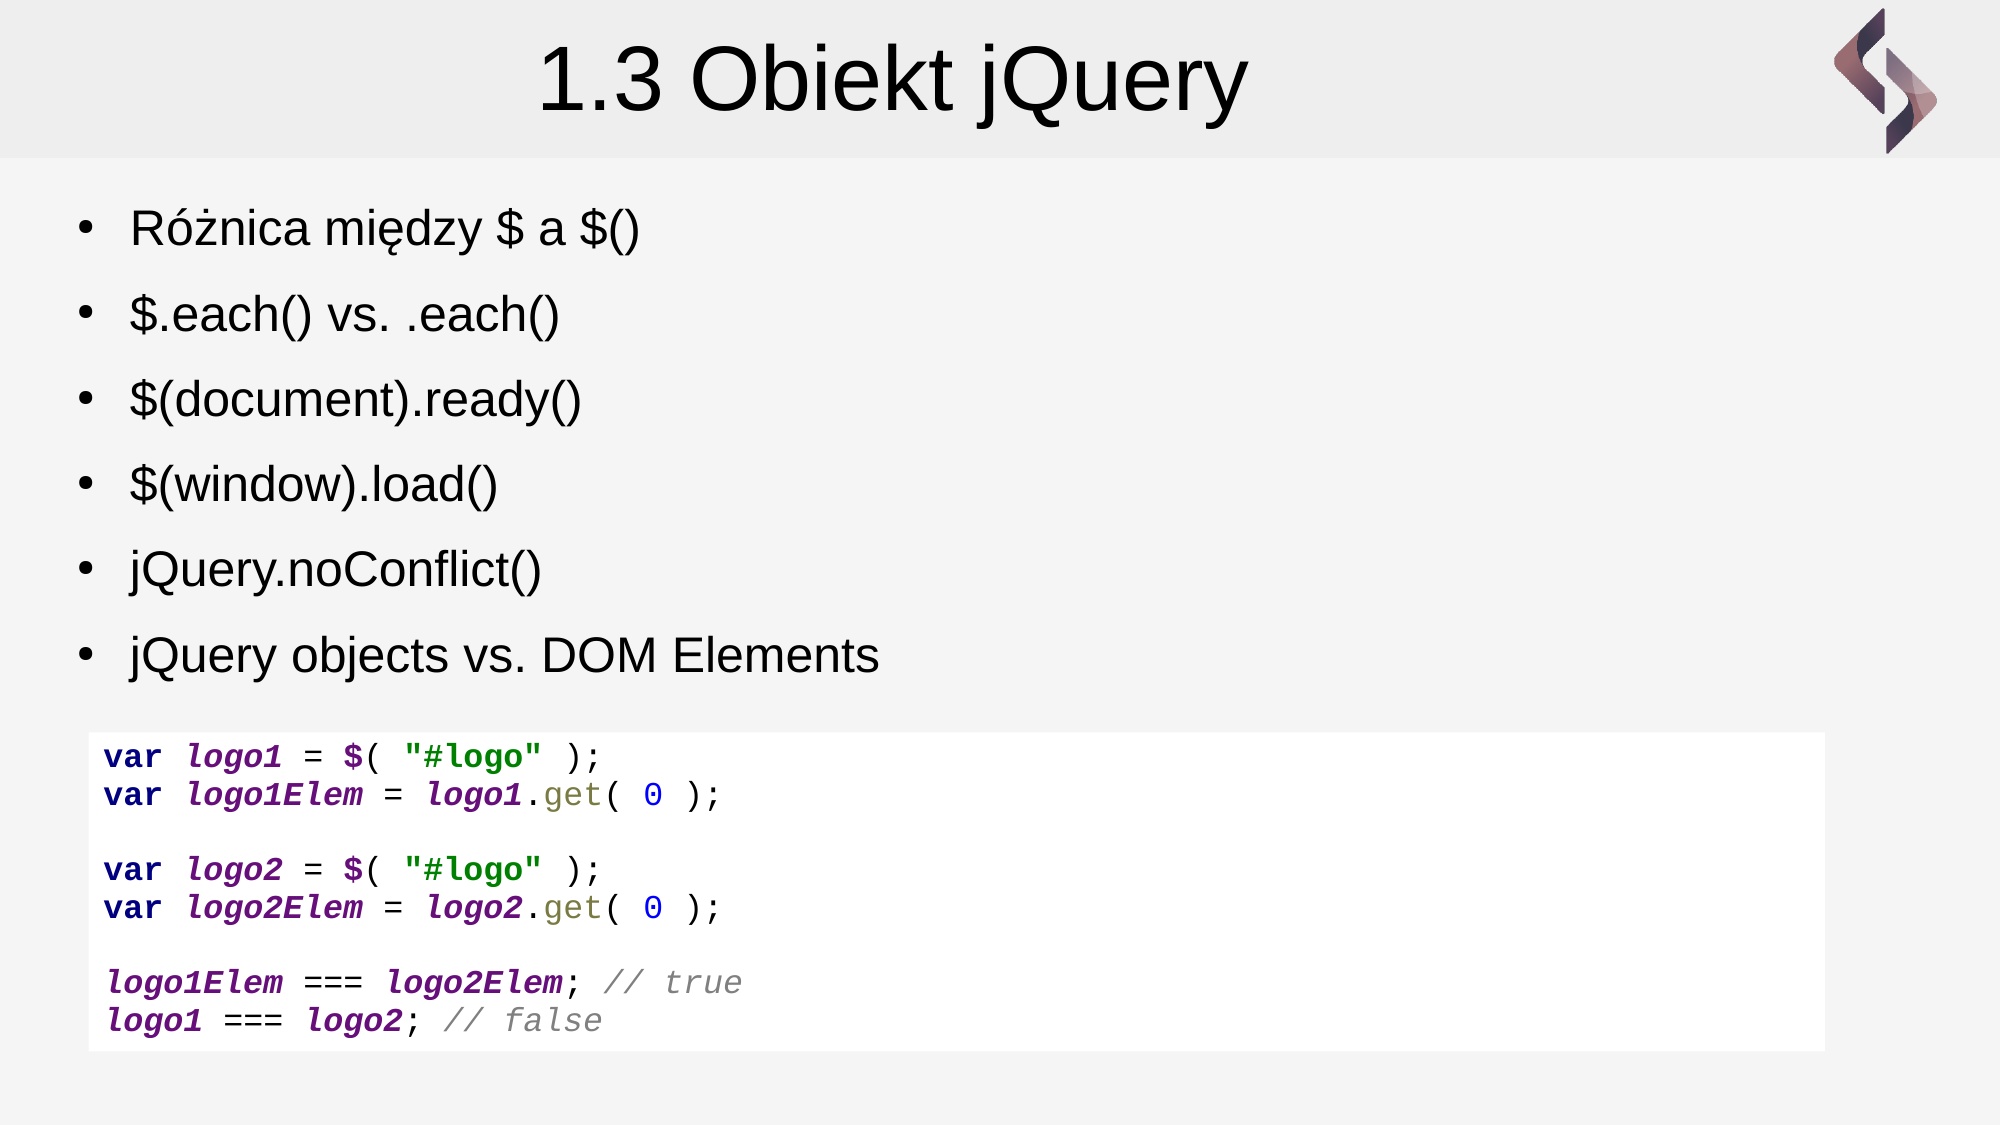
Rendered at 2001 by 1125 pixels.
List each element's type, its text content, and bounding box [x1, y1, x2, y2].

title 1.3 Obiekt jQuery [0, 0, 1788, 158]
text_box var logo1 = $( "#logo" ); var logo1Elem = logo1.get( 0 ); var logo2 = $( "#logo" ); var logo2Elem = logo2.get( 0 ); logo1Elem === logo2Elem; // true logo1 === logo2; // false [88, 732, 1825, 1052]
picture [1787, 0, 2001, 166]
list Różnica między $ a $() $.each() vs. .each() $(document).ready() $(window).load() jQuery.noConflict() jQuery objects vs. DOM Elements [59, 200, 1784, 1075]
